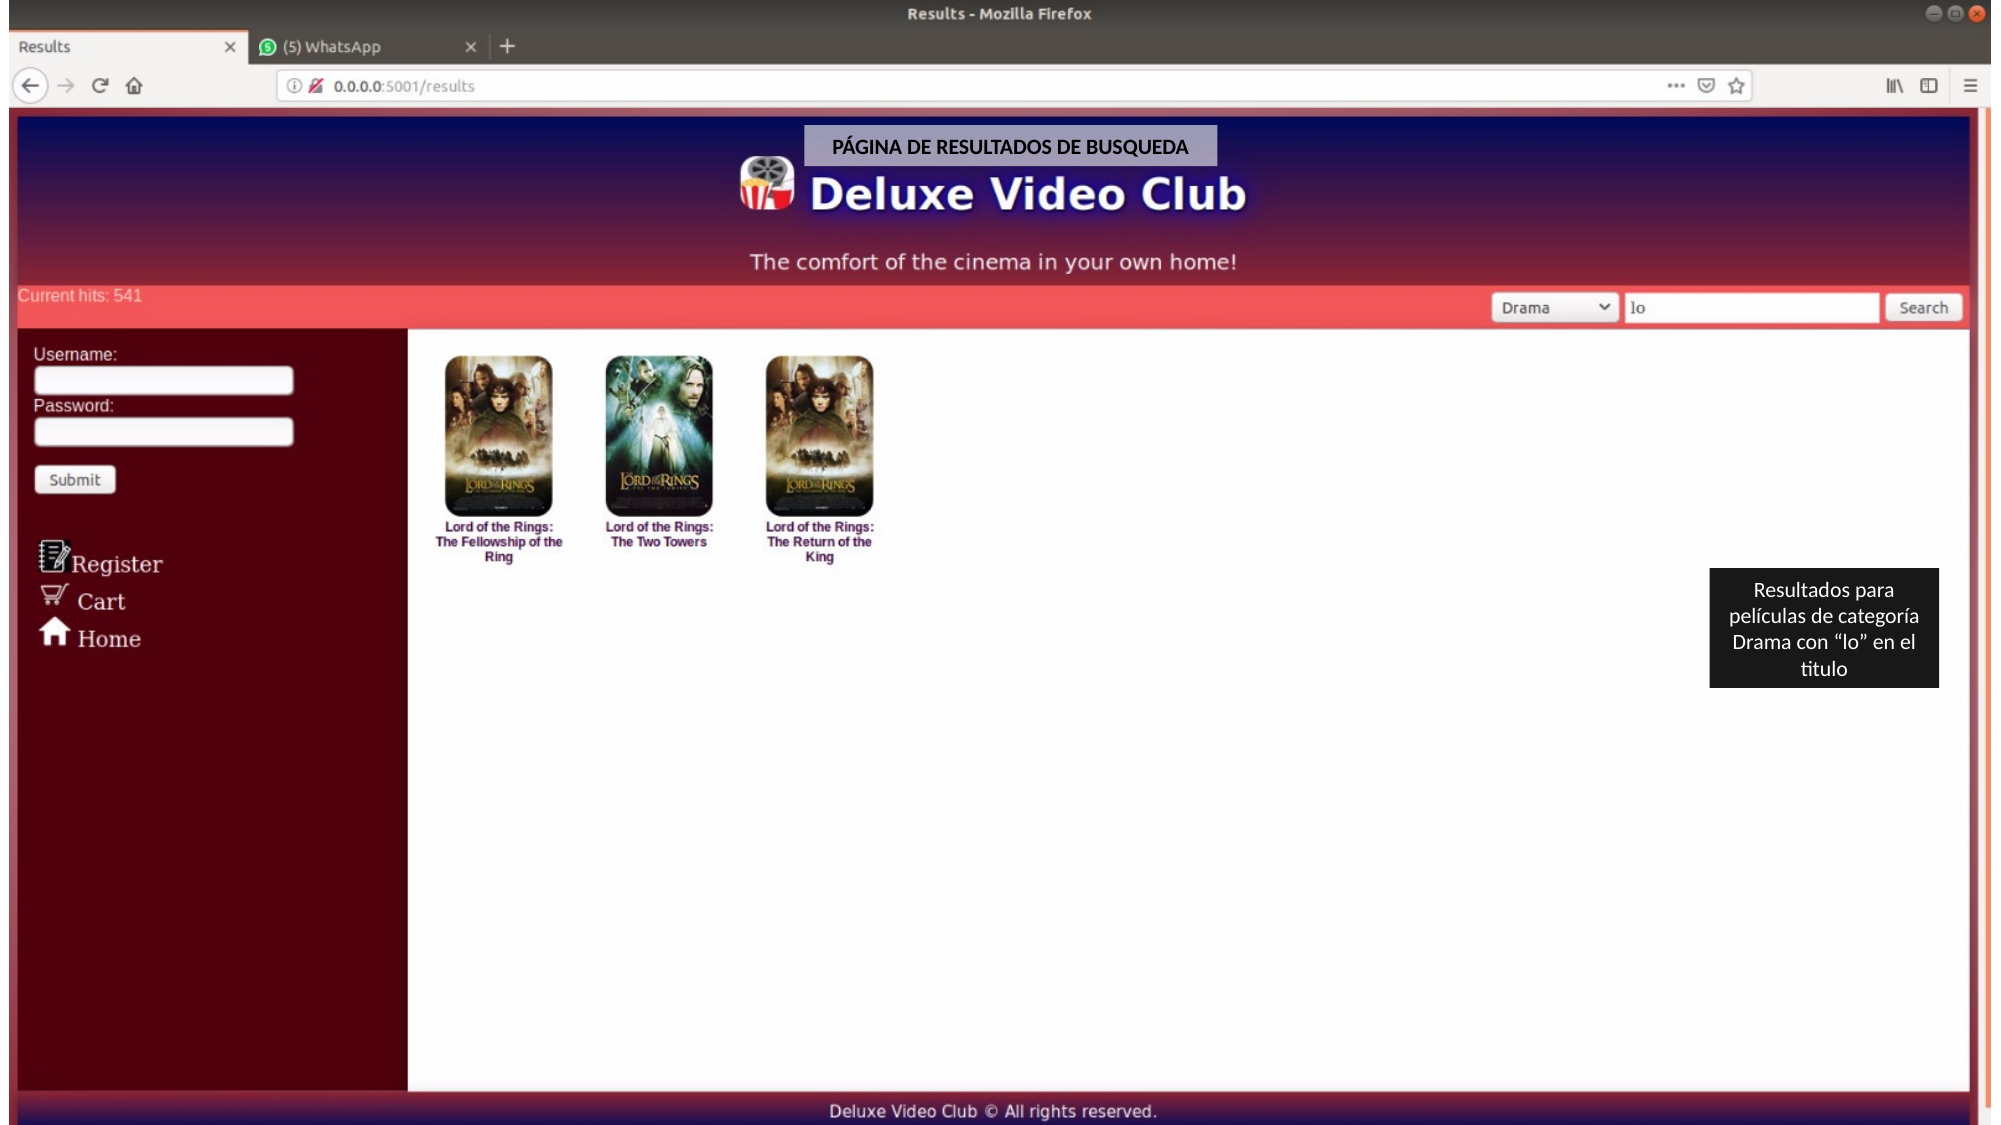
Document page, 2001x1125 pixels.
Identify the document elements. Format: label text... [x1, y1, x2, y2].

text_box PÁGINA DE RESULTADOS DE BUSQUEDA [804, 125, 1218, 167]
text_box Resultados para películas de categoría Drama con “lo” en el titulo [1709, 568, 1940, 688]
picture [9, 0, 1991, 1125]
